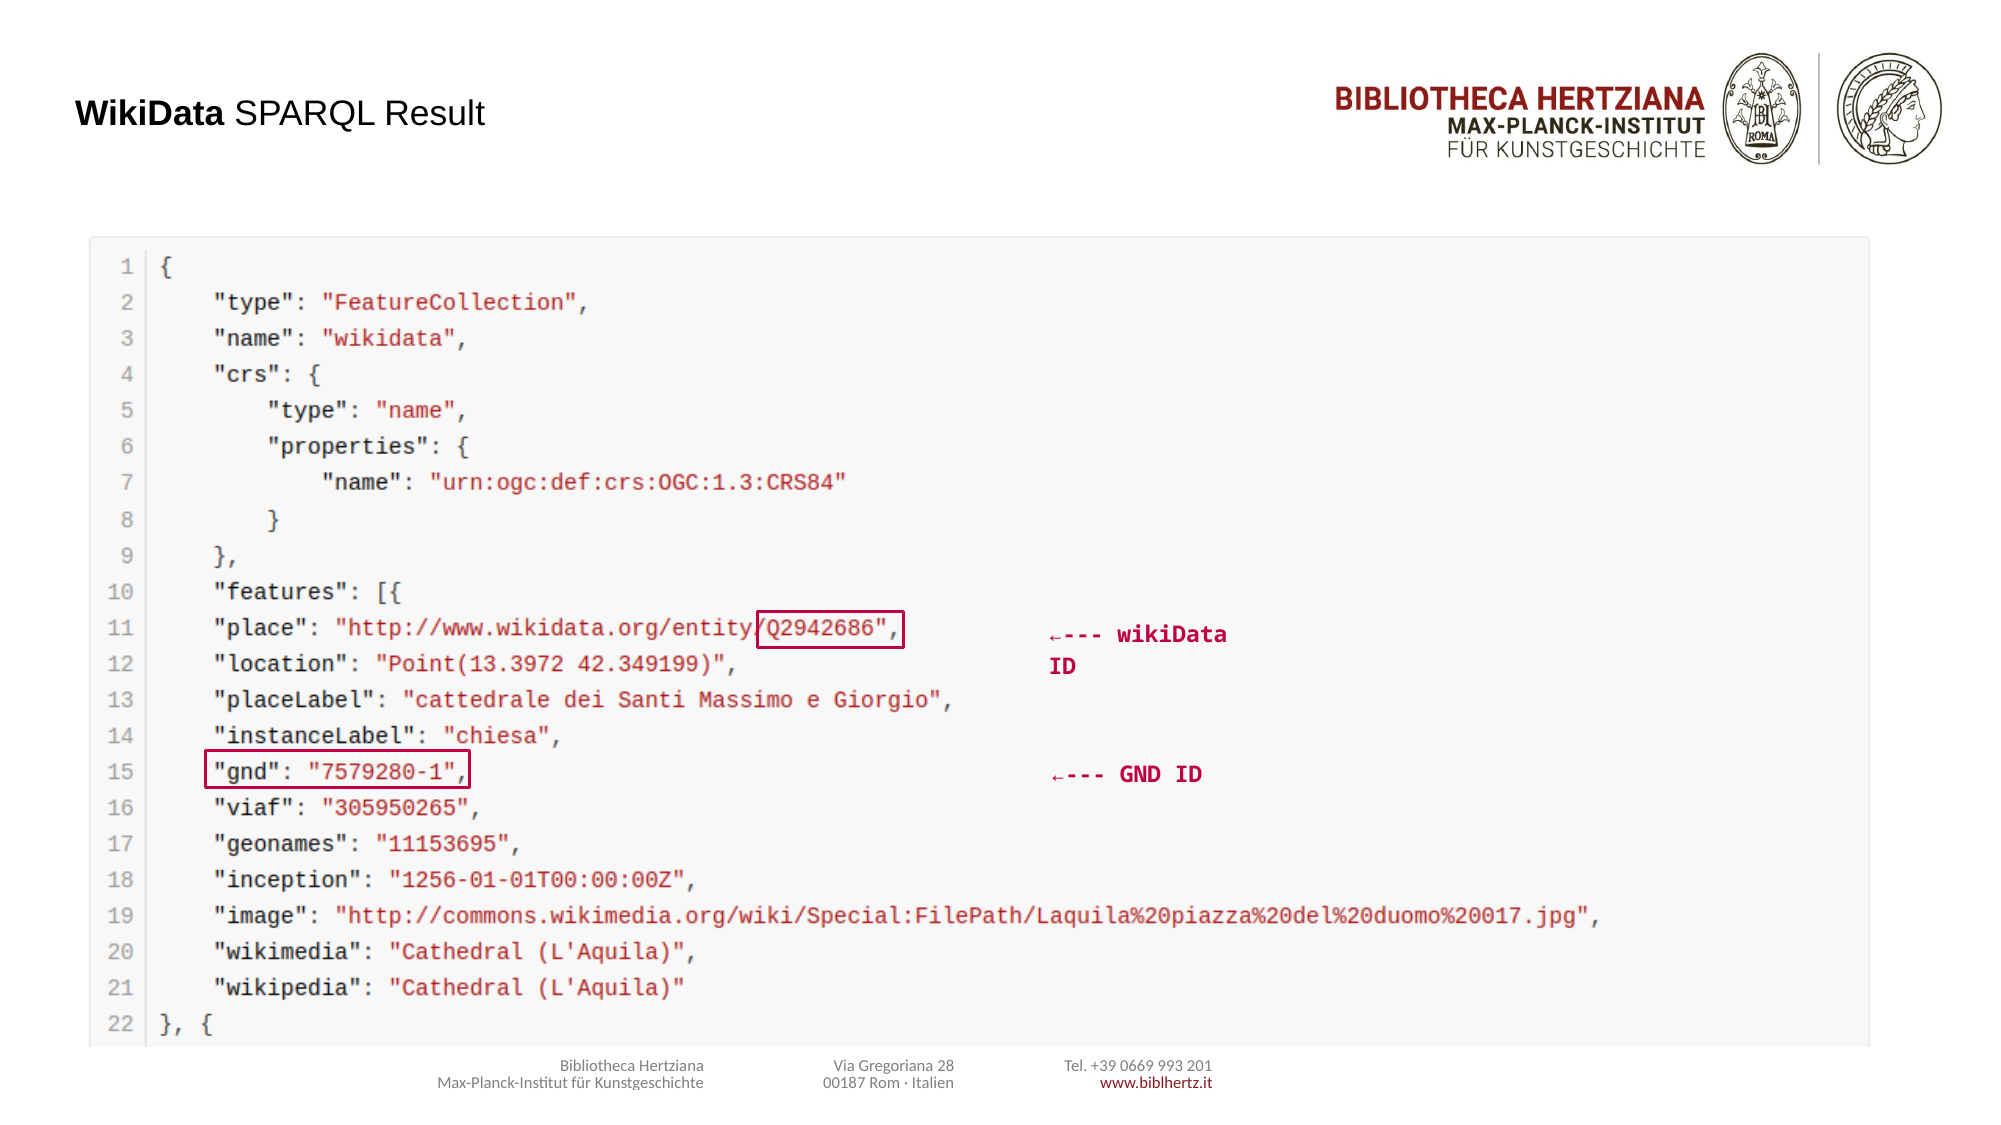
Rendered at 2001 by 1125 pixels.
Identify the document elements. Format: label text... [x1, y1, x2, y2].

picture [75, 224, 1886, 1047]
text_box [757, 611, 904, 648]
text_box [205, 750, 470, 788]
text_box ←--- GND ID [1036, 750, 1276, 793]
text_box ←--- wikiData ID [1033, 611, 1273, 654]
title WikiData SPARQL Result [75, 75, 1276, 150]
picture [1237, 37, 1951, 182]
